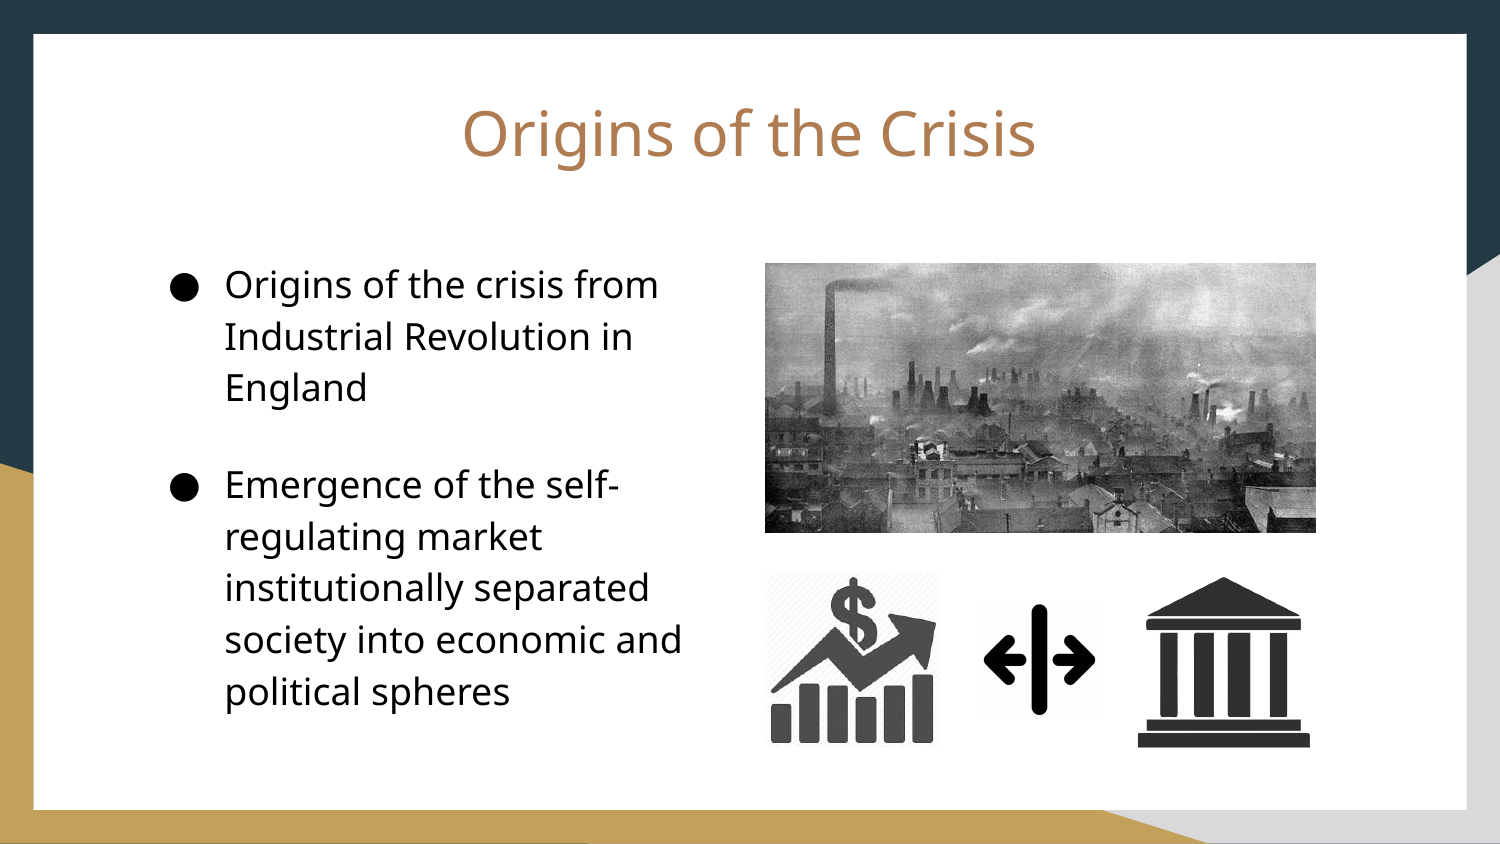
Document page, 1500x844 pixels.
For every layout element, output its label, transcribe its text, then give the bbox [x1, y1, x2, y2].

picture [765, 571, 941, 748]
title Origins of the Crisis [134, 79, 1366, 204]
picture [1132, 571, 1316, 755]
picture [765, 263, 1316, 533]
list Origins of the crisis from Industrial Revolution in England Emergence of the self-regulating market institutionally separated society into economic and political spheres [134, 239, 736, 755]
picture [980, 602, 1101, 717]
